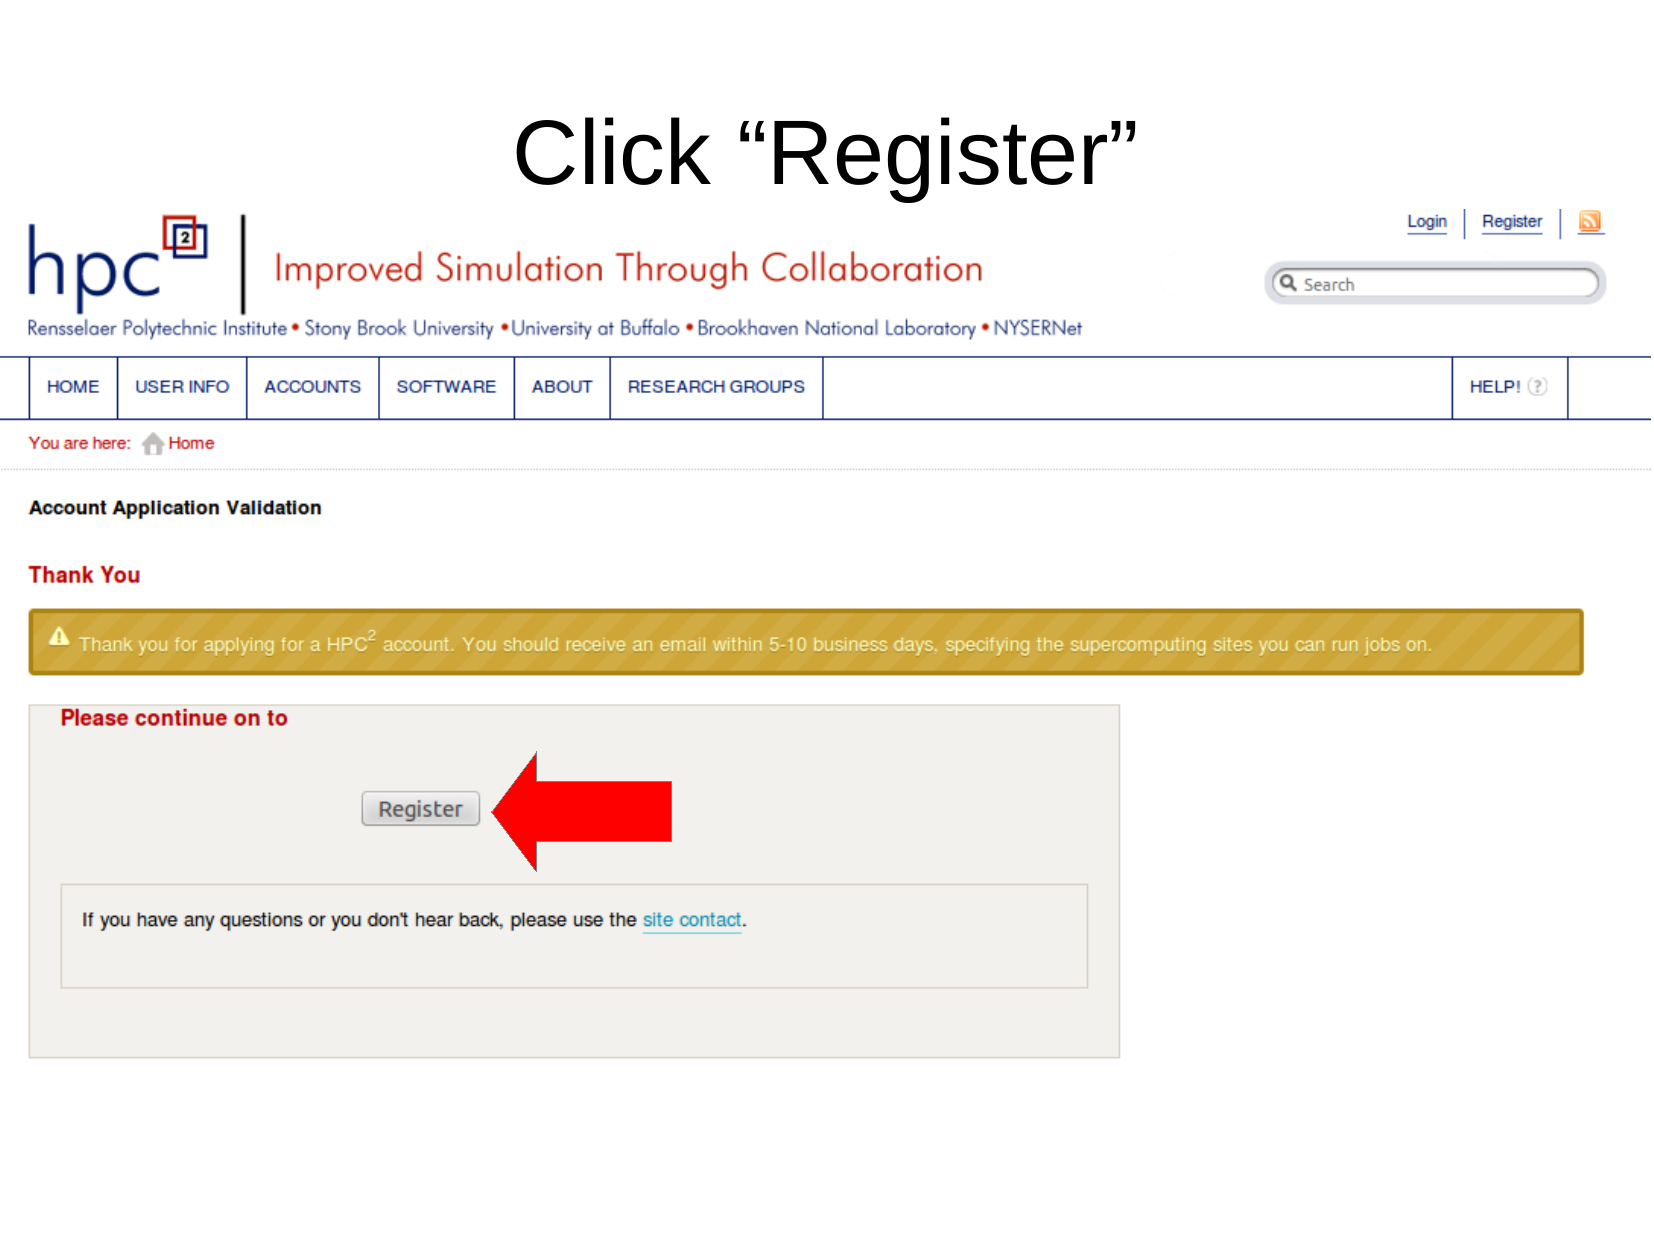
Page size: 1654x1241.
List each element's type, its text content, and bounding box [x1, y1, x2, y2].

text_box [491, 751, 672, 872]
title Click “Register” [82, 49, 1571, 209]
picture [0, 209, 1651, 1077]
